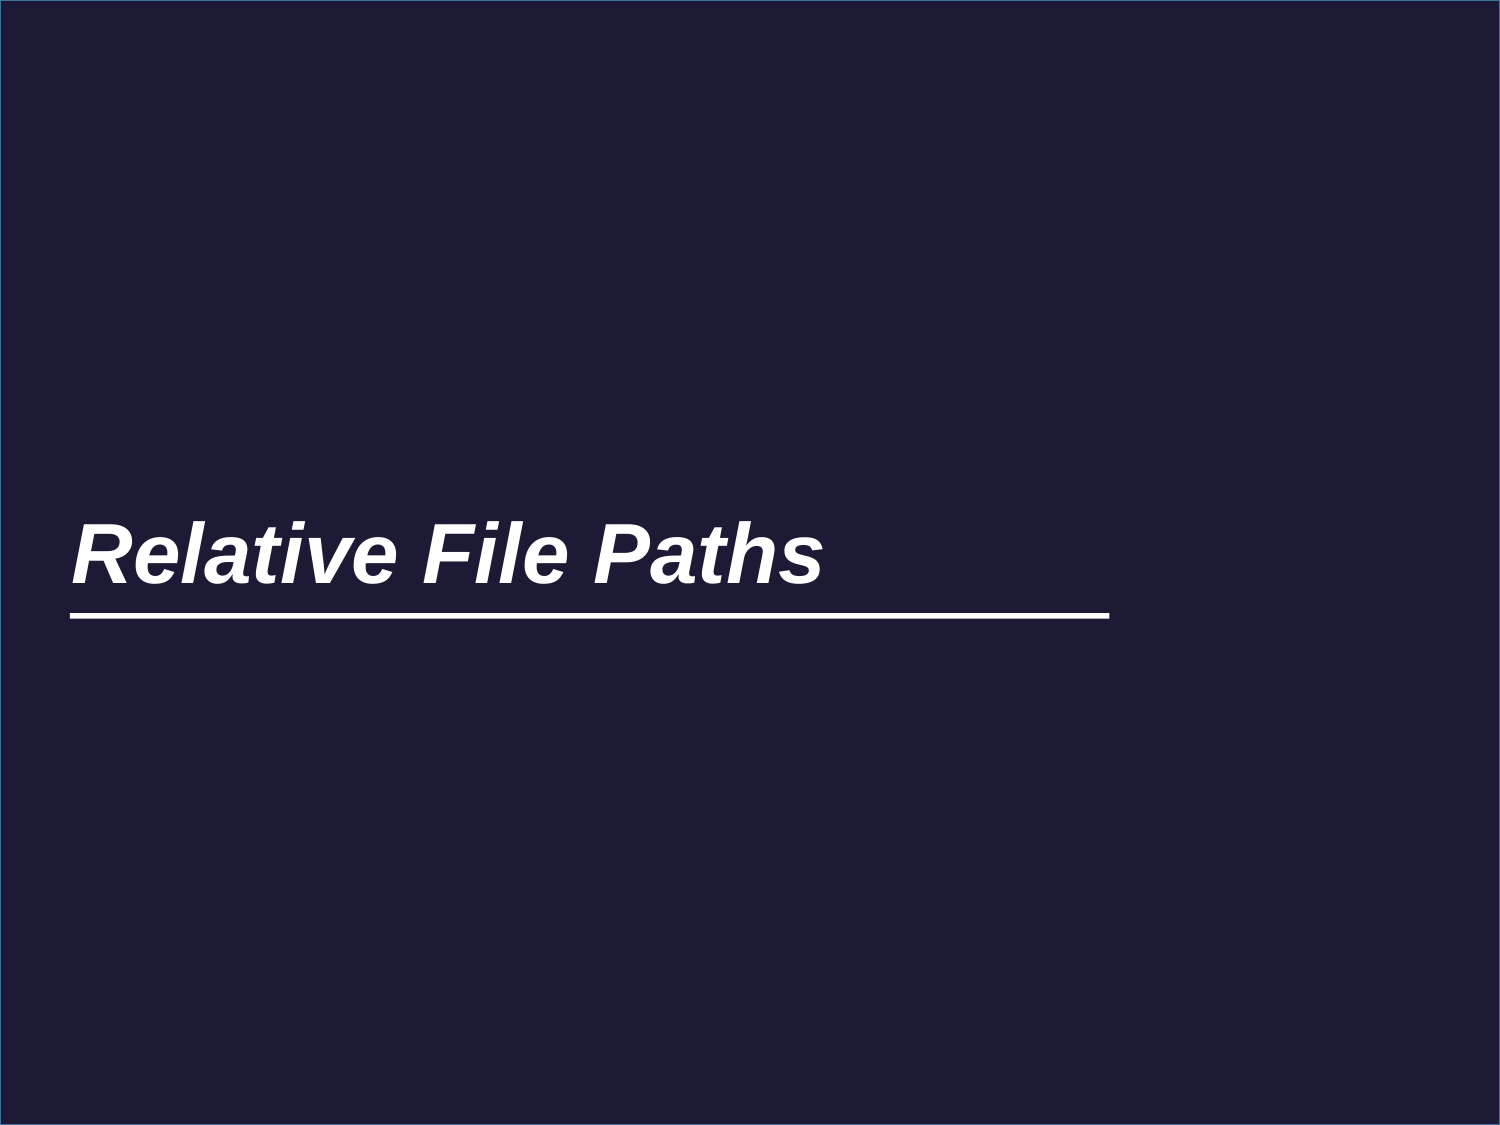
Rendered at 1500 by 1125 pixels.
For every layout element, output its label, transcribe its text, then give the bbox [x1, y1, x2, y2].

title Relative File Paths [64, 484, 1415, 628]
